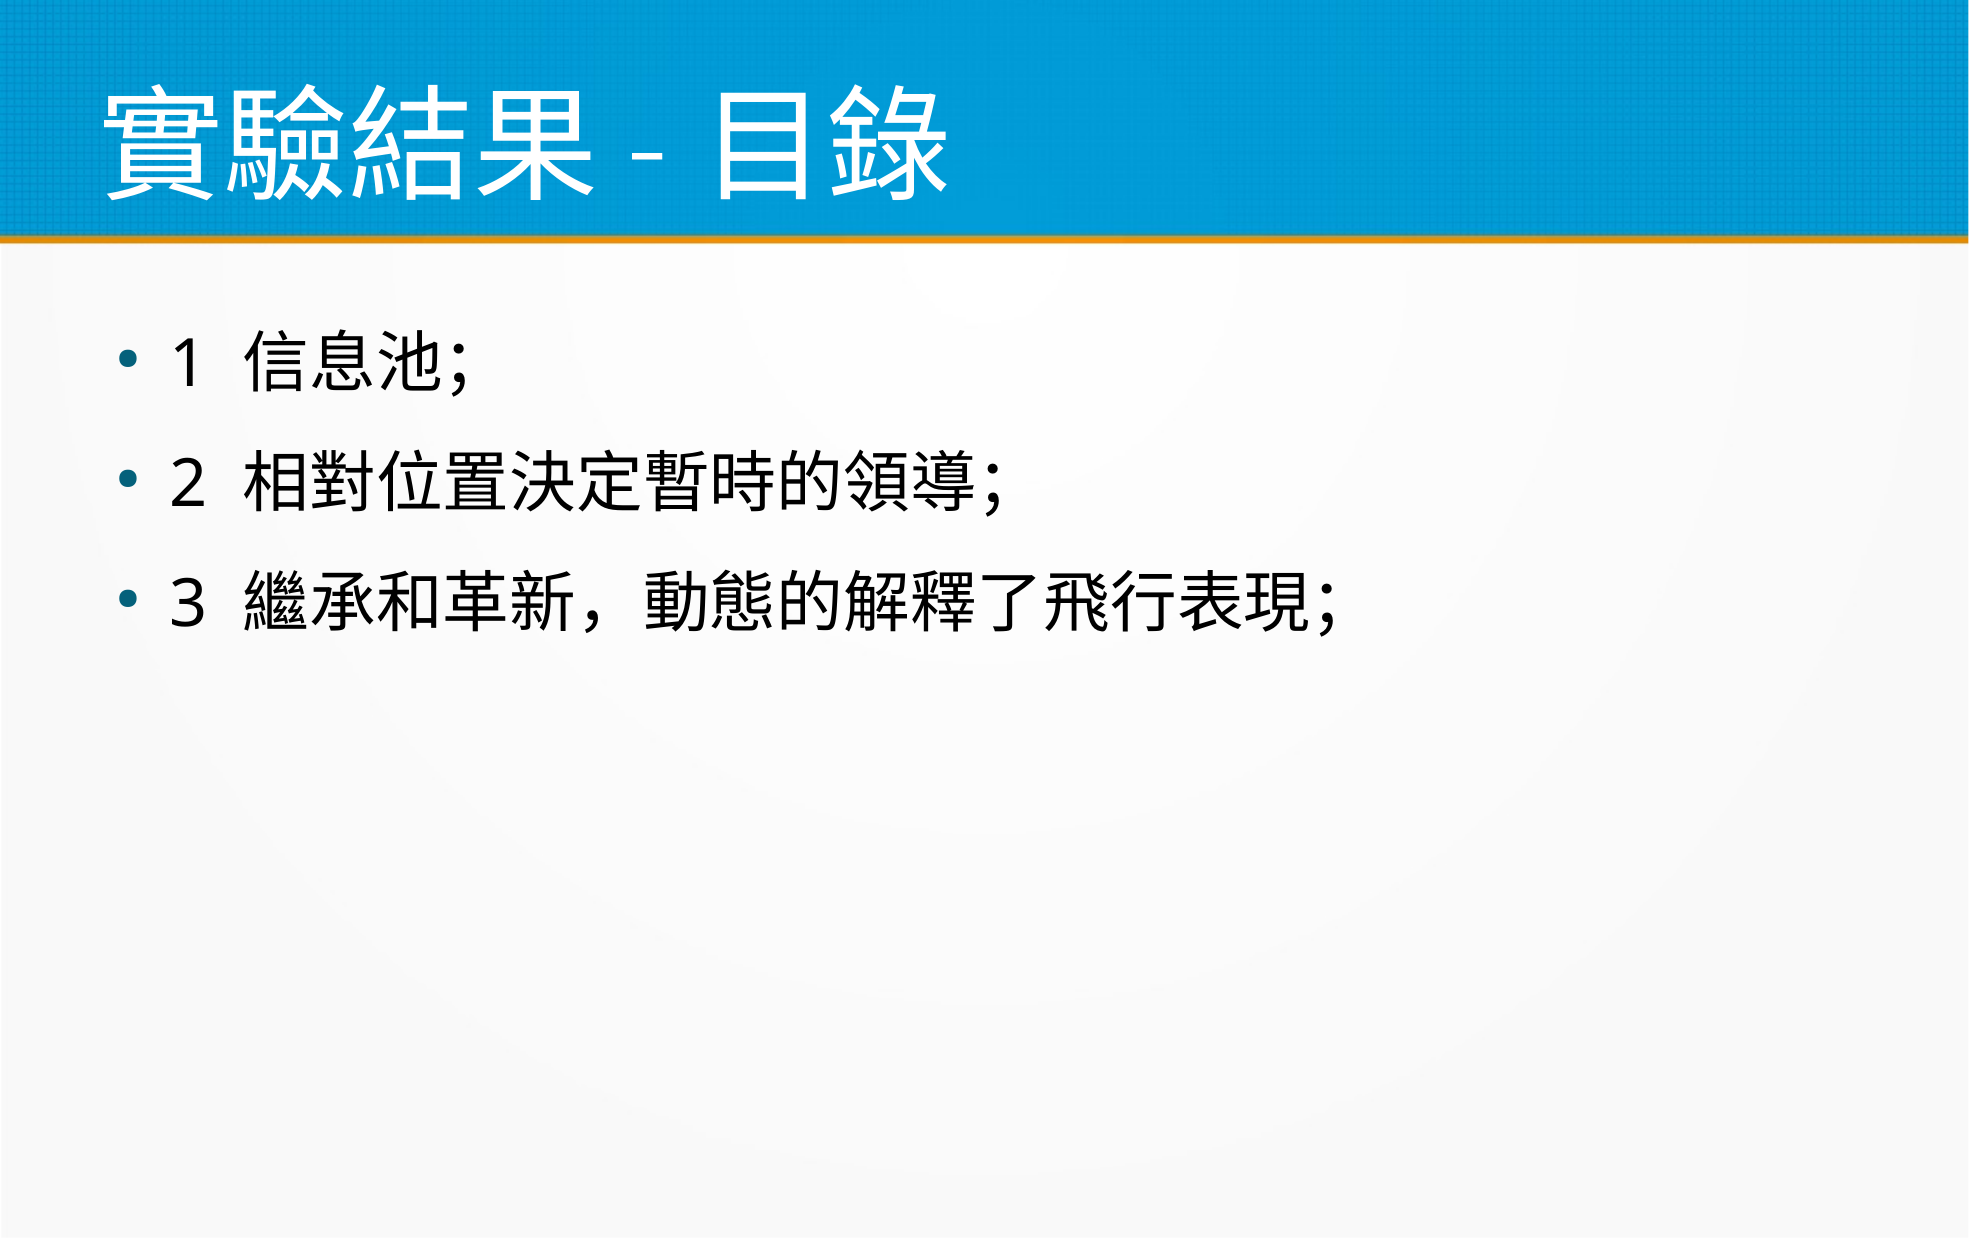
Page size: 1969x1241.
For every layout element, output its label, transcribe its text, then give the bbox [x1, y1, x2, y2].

title 實驗結果-目錄 [98, 19, 1870, 227]
picture [0, 233, 1969, 1241]
list 1 信息池； 2 相對位置決定暫時的領導； 3 繼承和革新，動態的解釋了飛行表現； [98, 315, 1861, 1081]
